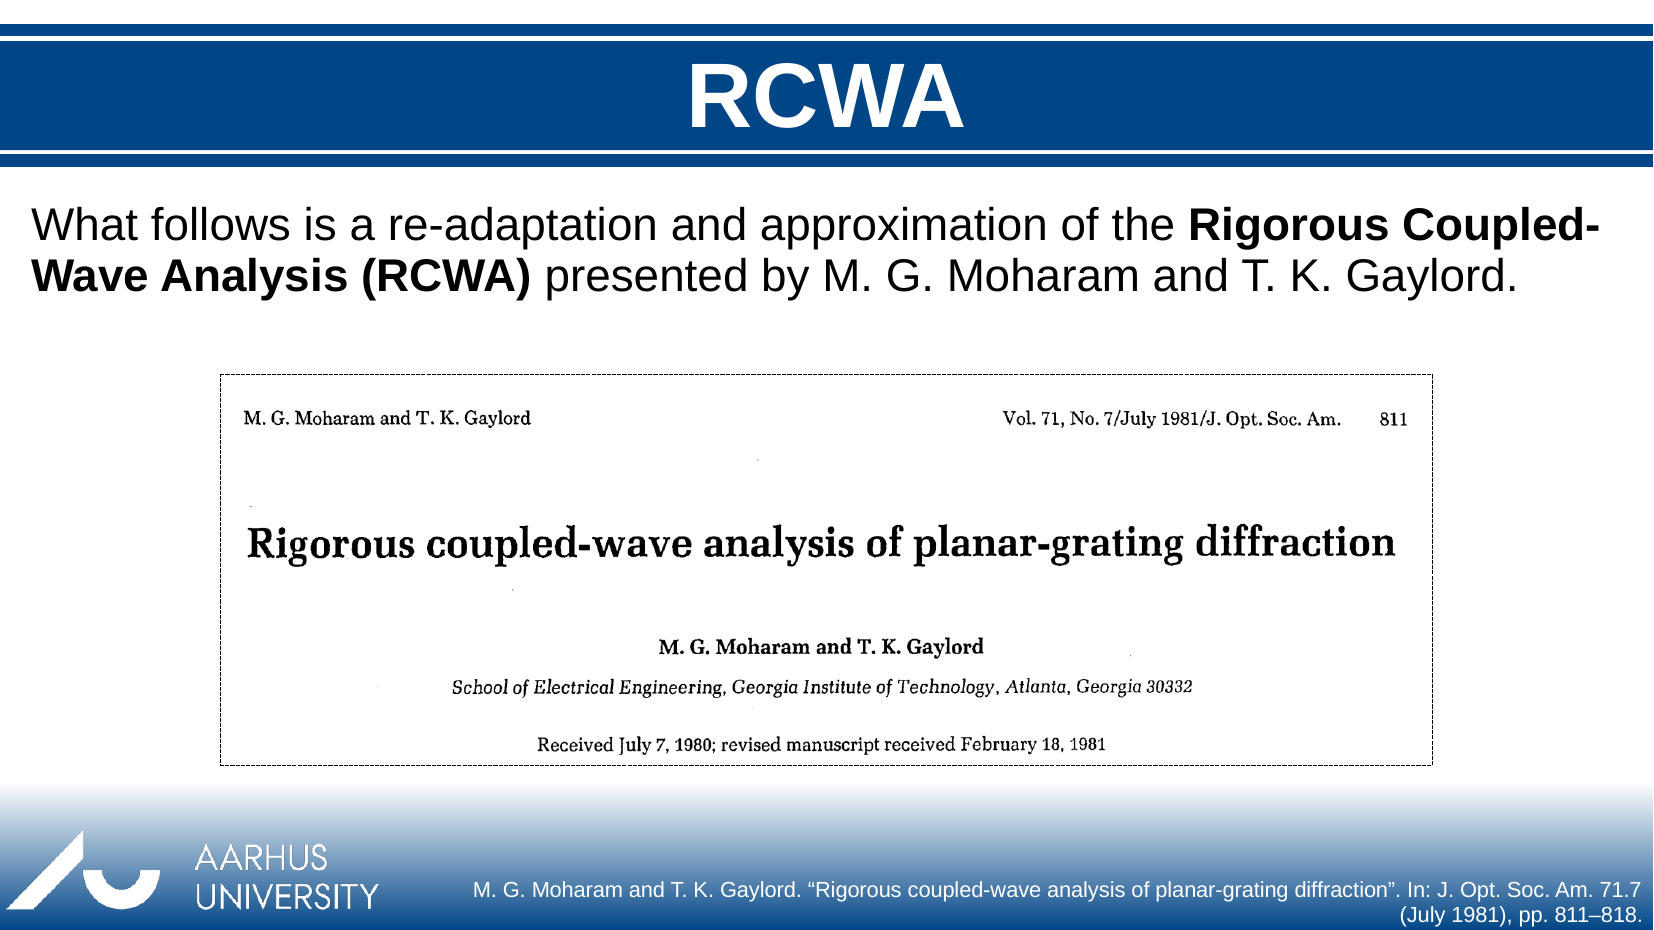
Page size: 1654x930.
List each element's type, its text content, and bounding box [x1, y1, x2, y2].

text_box M. G. Moharam and T. K. Gaylord. “Rigorous coupled-wave analysis of planar-grating diffraction”. In: J. Opt. Soc. Am. 71.7 (July 1981), pp. 811–818. [443, 870, 1653, 930]
picture [220, 374, 1433, 766]
picture [5, 829, 414, 917]
text_box What follows is a re-adaptation and approximation of the Rigorous Coupled-Wave Analysis (RCWA) presented by M. G. Moharam and T. K. Gaylord. [16, 191, 1637, 360]
title RCWA [0, 41, 1653, 151]
